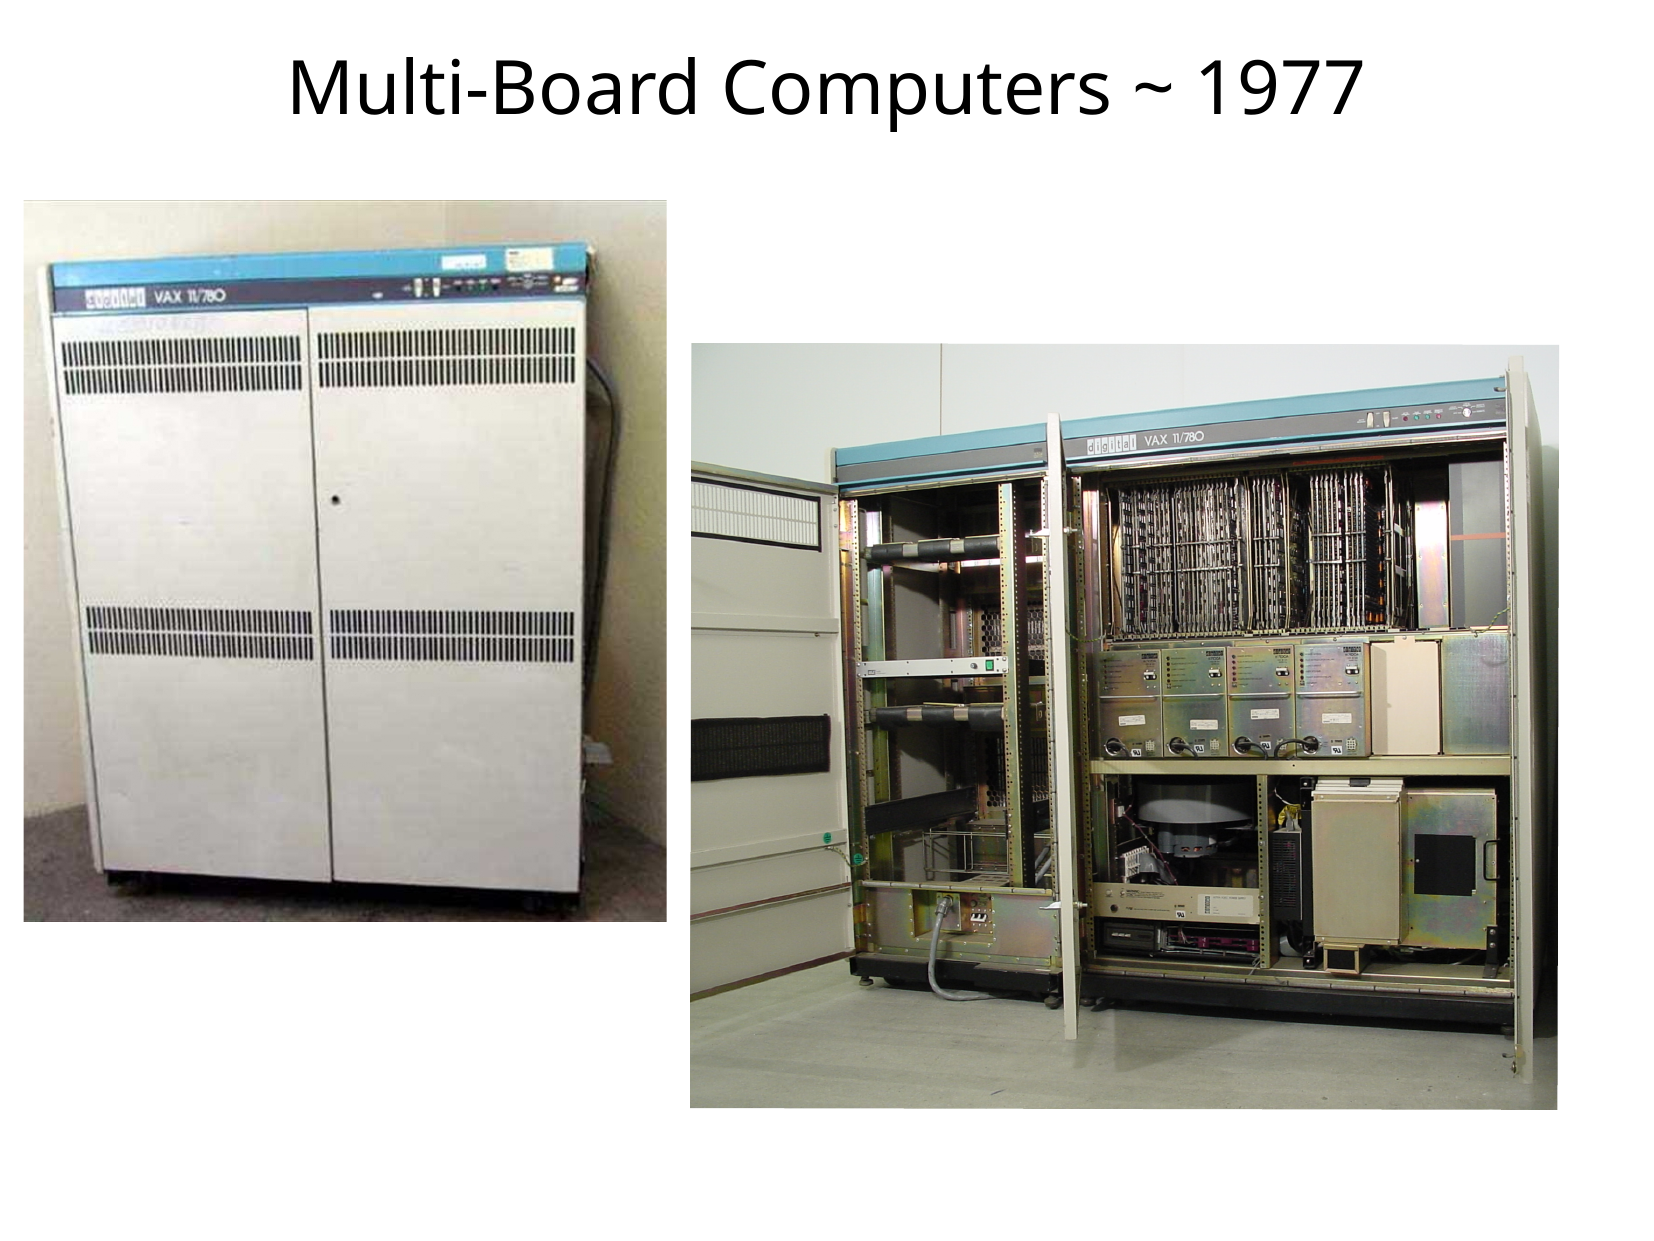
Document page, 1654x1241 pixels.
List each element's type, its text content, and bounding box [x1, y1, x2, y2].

picture [689, 342, 1560, 1110]
title Multi-Board Computers ~ 1977 [153, 29, 1501, 142]
picture [23, 200, 667, 922]
